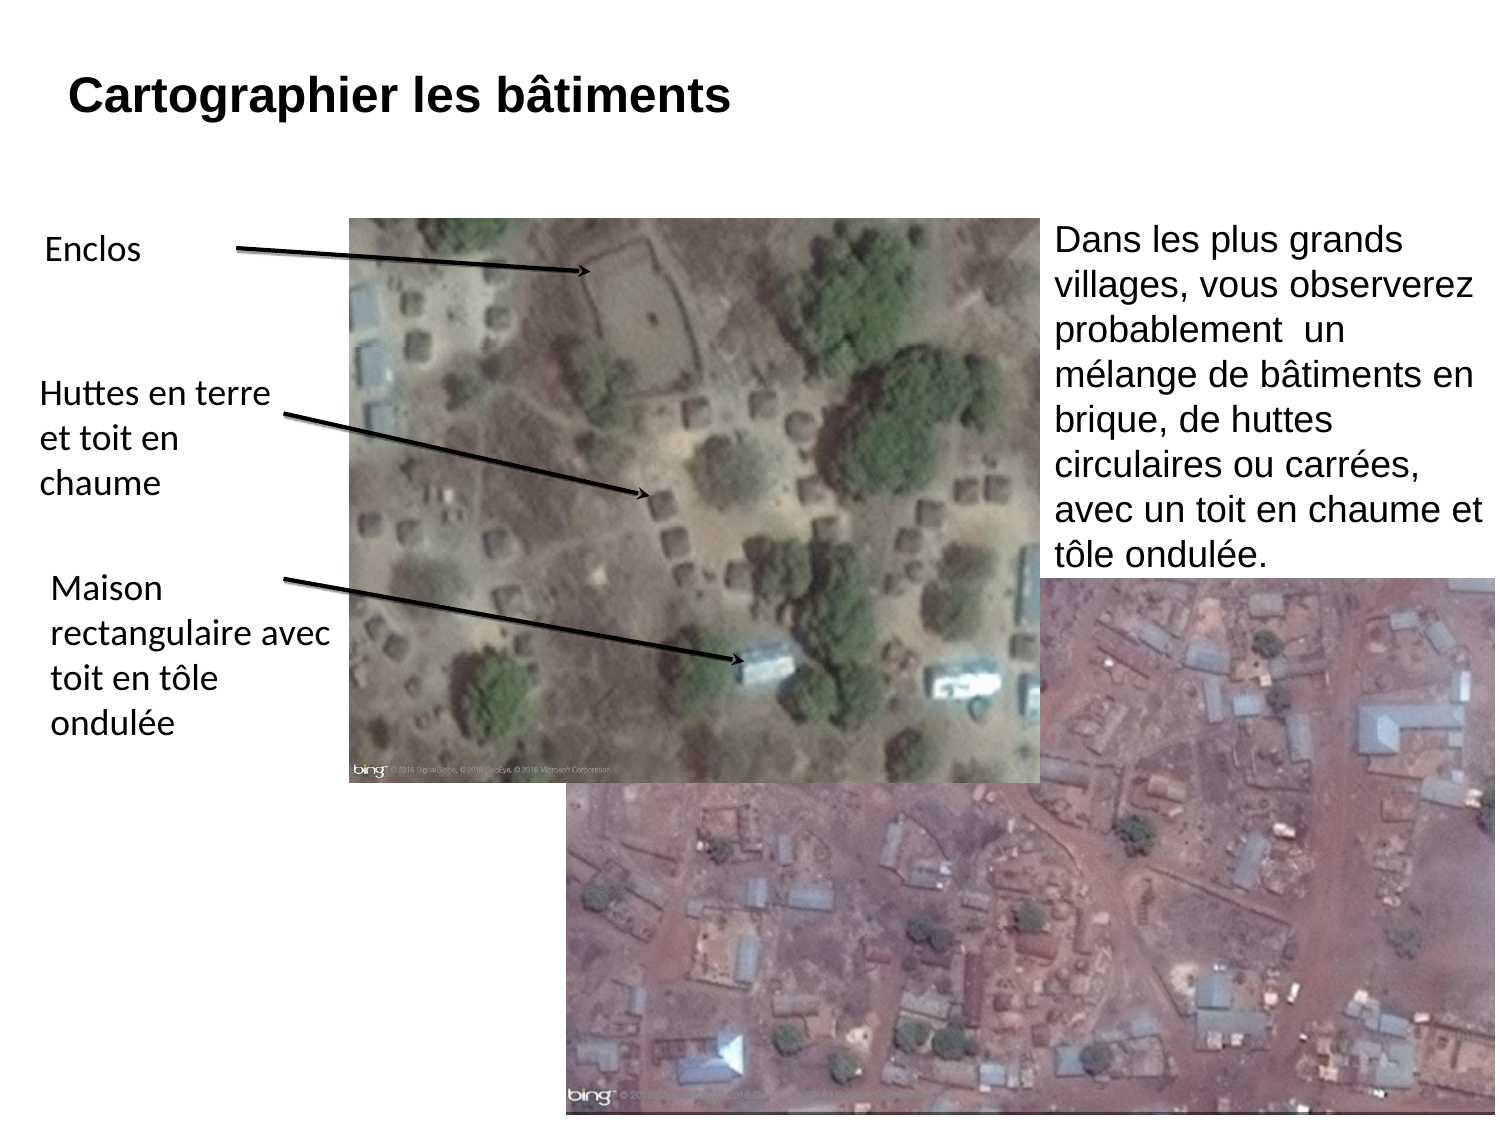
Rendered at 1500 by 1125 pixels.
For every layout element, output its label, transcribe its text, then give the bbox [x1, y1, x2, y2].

picture [349, 218, 1495, 1115]
text_box Enclos [29, 216, 316, 277]
text_box Huttes en terre et toit en chaume [24, 360, 319, 502]
text_box Cartographier les bâtiments [53, 54, 1459, 131]
title Dans les plus grands villages, vous observerez probablement un mélange de bâtiments en brique, de huttes circulaires ou carrées, avec un toit en chaume et tôle ondulée. [1040, 218, 1500, 626]
text_box Maison rectangulaire avec toit en tôle ondulée [35, 555, 352, 662]
